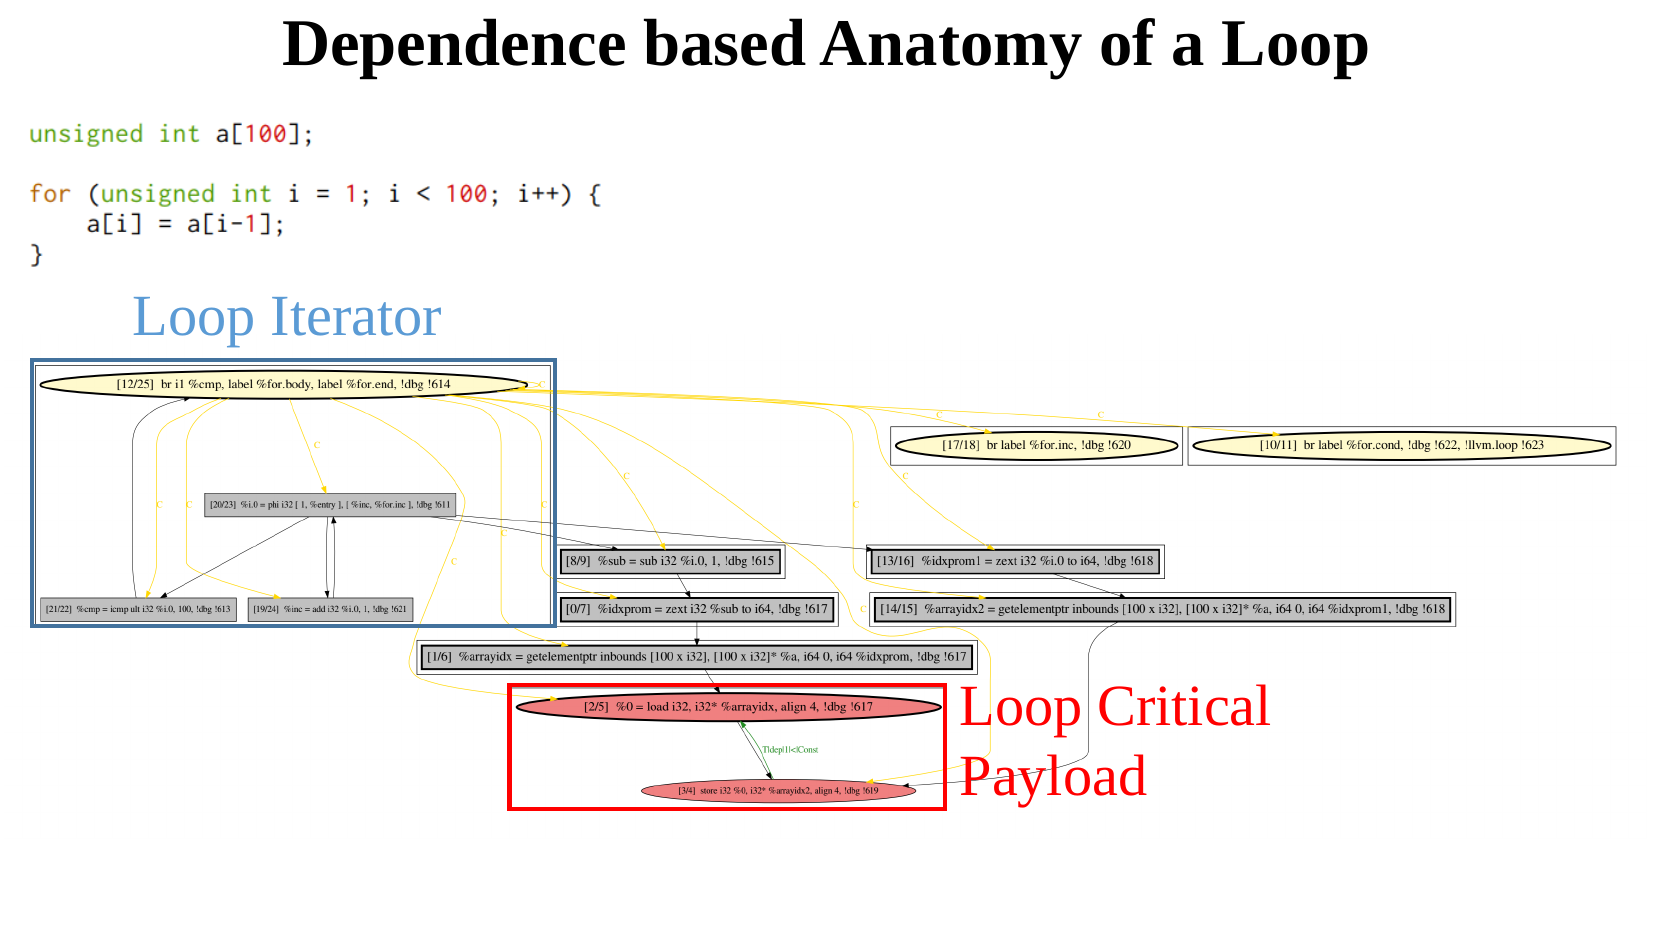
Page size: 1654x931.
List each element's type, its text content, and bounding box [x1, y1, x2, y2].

text_box Loop Iterator [118, 269, 463, 355]
title Dependence based Anatomy of a Loop [0, 0, 1654, 92]
text_box Loop Critical Payload [944, 660, 1290, 815]
picture [28, 118, 615, 280]
picture [4, 334, 1647, 839]
